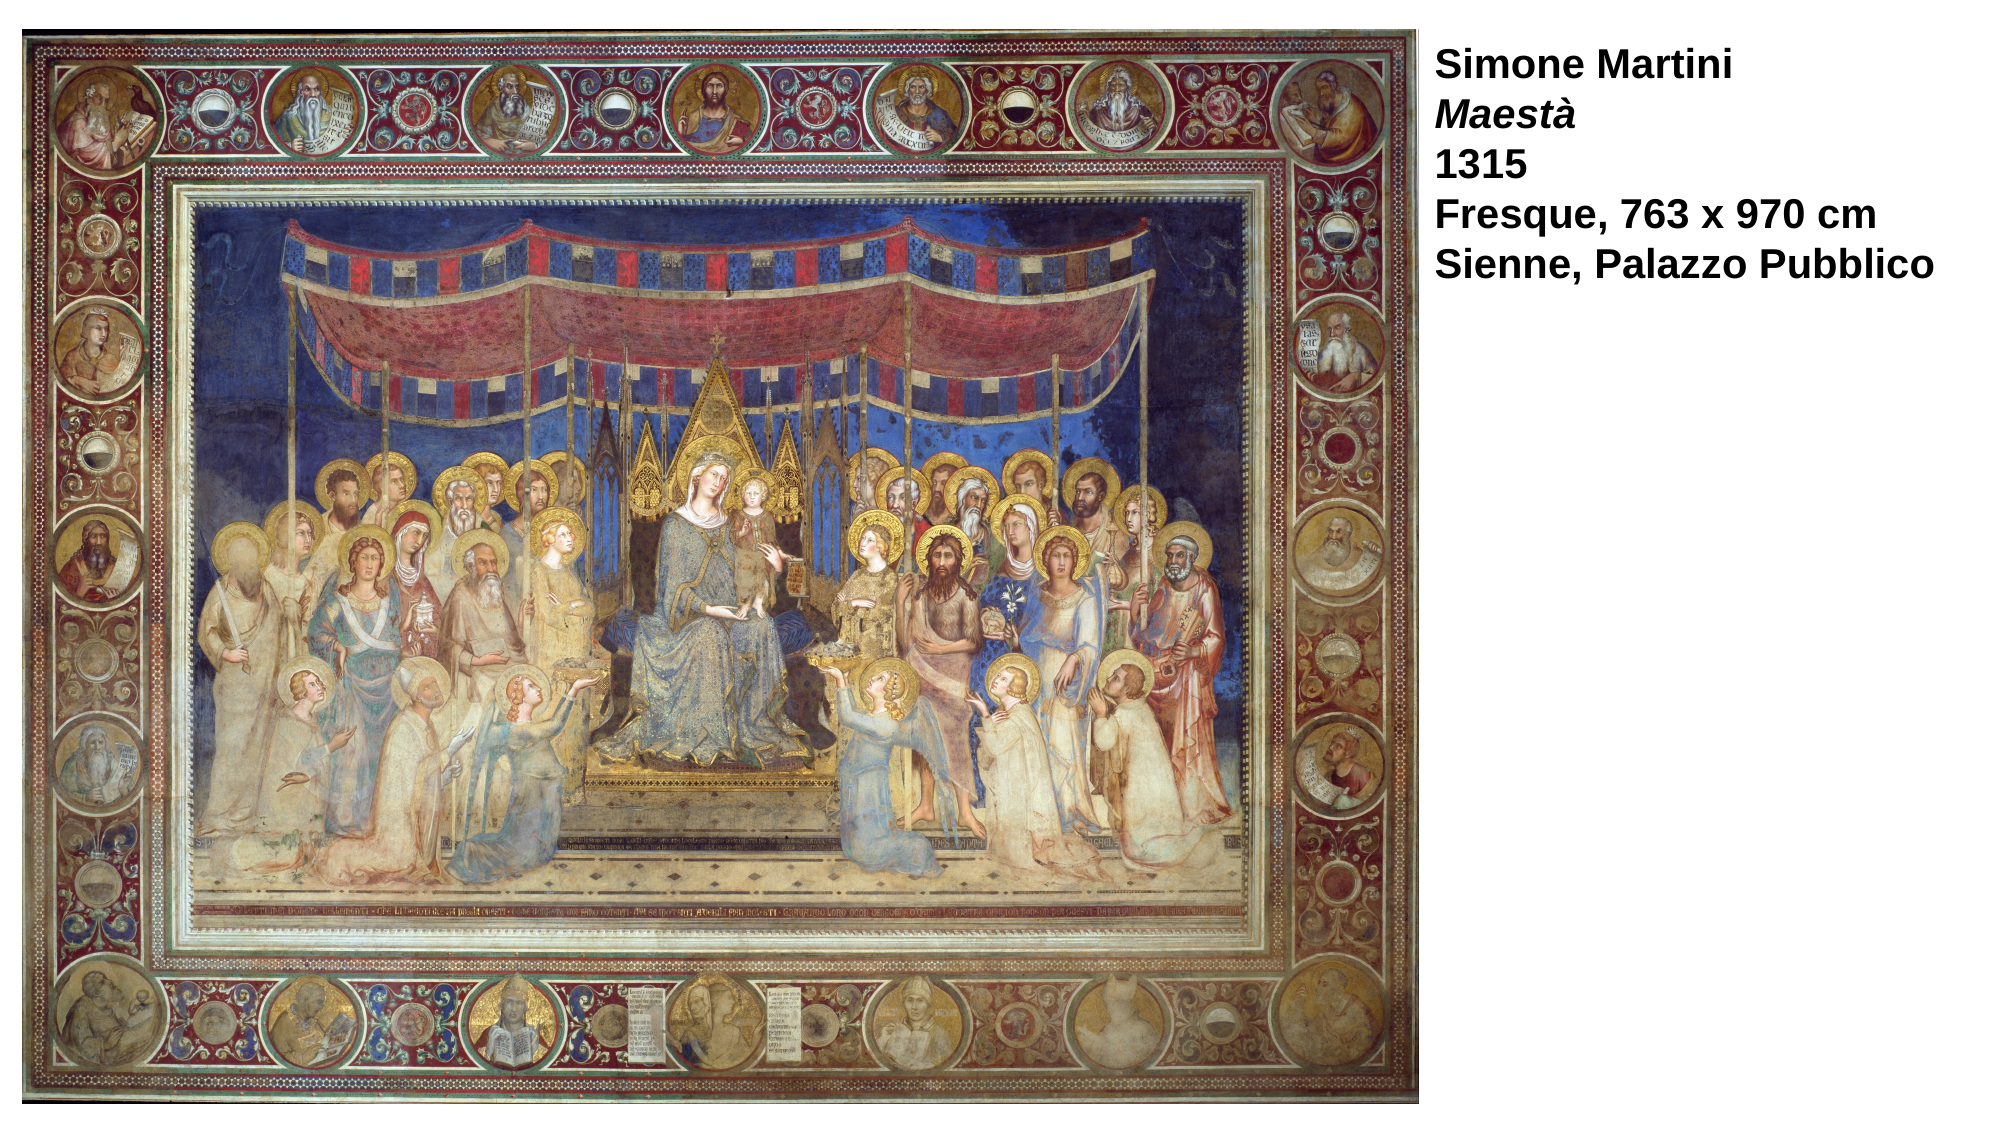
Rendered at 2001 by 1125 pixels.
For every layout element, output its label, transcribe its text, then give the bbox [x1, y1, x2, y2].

picture [22, 29, 1419, 1104]
text_box Simone Martini Maestà 1315 Fresque, 763 x 970 cm Sienne, Palazzo Pubblico [1419, 29, 2000, 295]
